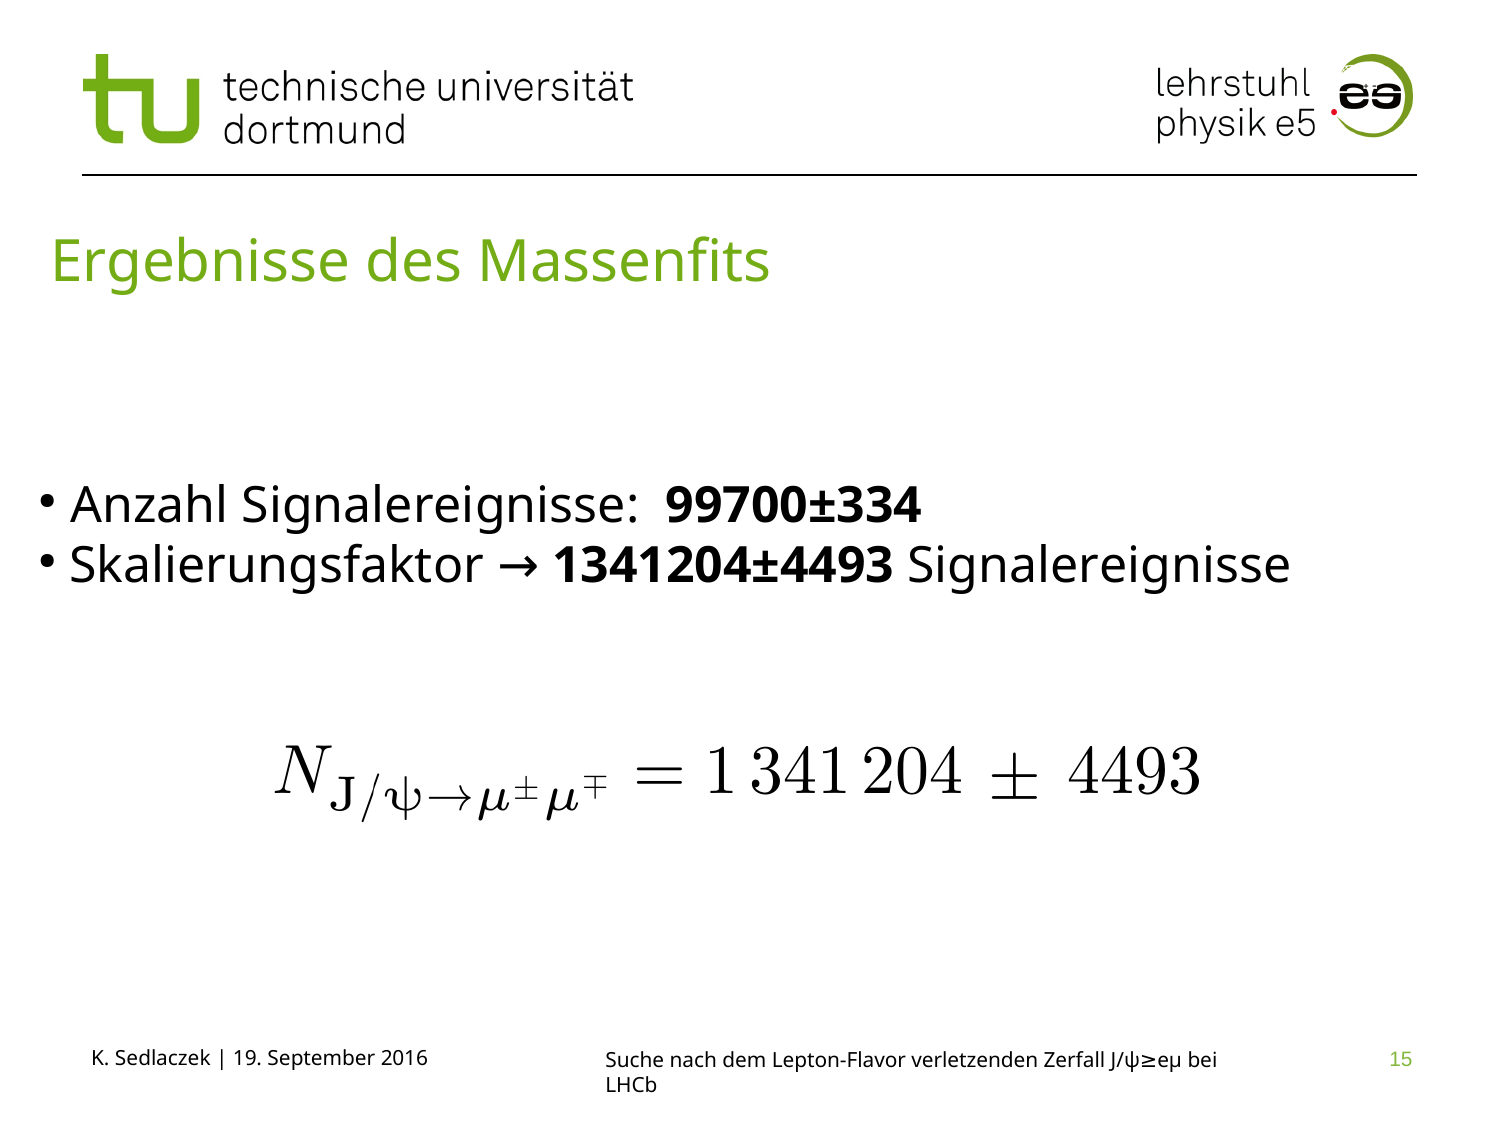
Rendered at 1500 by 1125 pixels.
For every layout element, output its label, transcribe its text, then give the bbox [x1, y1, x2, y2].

picture [253, 708, 1217, 863]
text_box Suche nach dem Lepton-Flavor verletzenden Zerfall J/ψ≥eµ bei LHCb [590, 1039, 1288, 1093]
picture [1158, 54, 1413, 144]
picture [83, 54, 633, 144]
title Ergebnisse des Massenfits [35, 177, 1405, 340]
text_box Anzahl Signalereignisse: 99700±334 Skalierungsfaktor → 1341204±4493 Signalereignisse [23, 465, 1394, 601]
text_box K. Sedlaczek | 19. September 2016 [76, 1037, 513, 1113]
